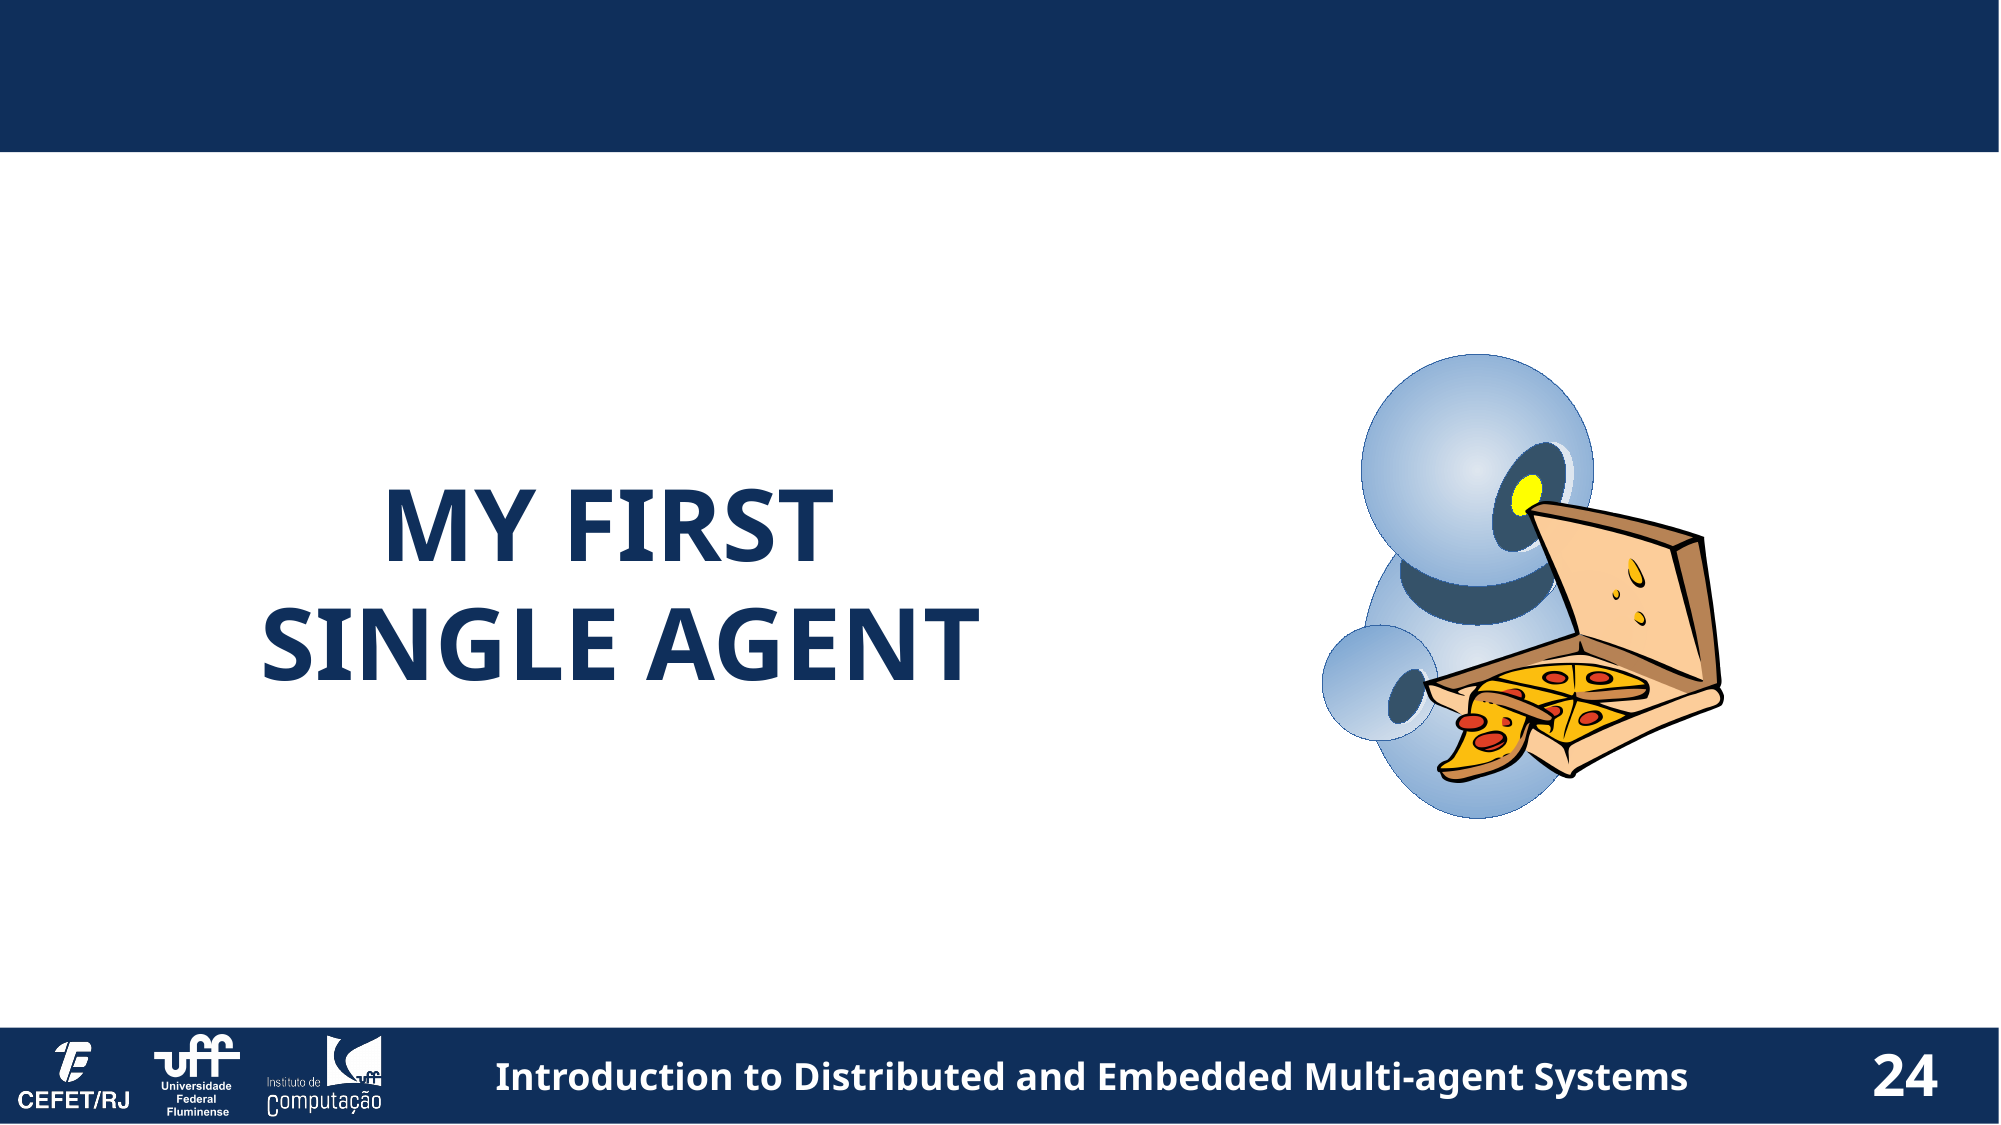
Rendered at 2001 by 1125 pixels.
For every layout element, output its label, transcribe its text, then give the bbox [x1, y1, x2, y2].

picture [153, 1033, 241, 1121]
picture [265, 1033, 383, 1117]
text_box [1322, 354, 1594, 819]
picture [1423, 501, 1724, 783]
picture [18, 1021, 129, 1125]
text_box MY FIRST SINGLE AGENT [115, 453, 1127, 709]
